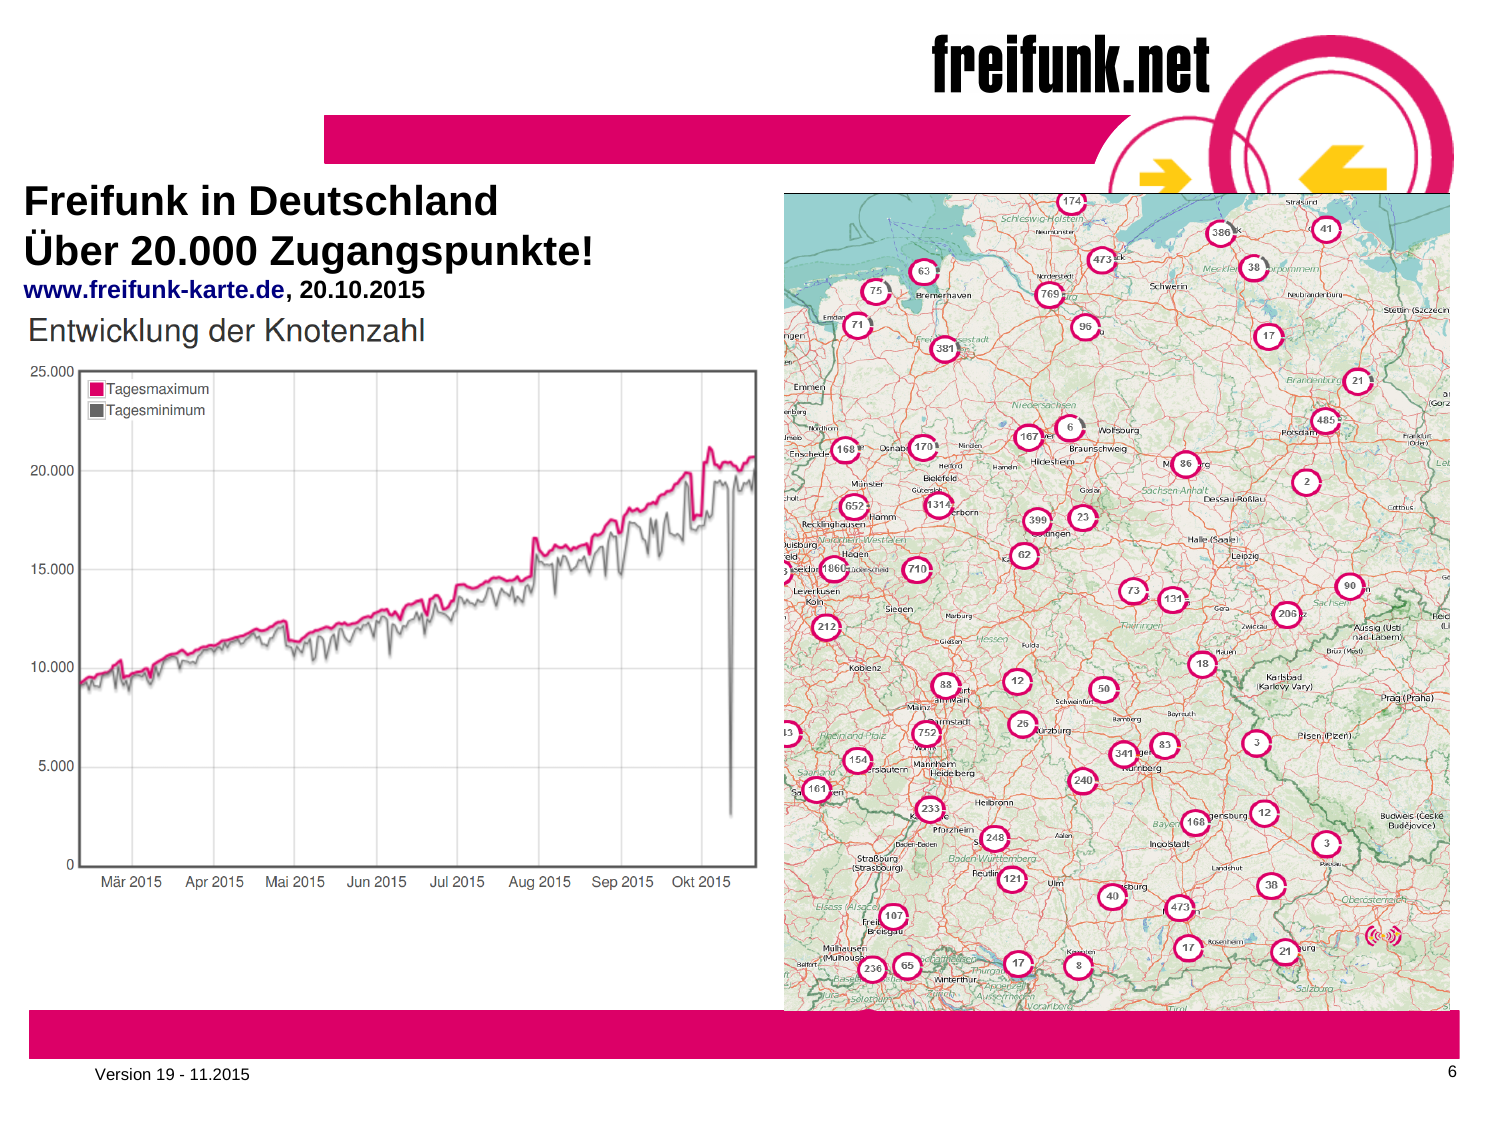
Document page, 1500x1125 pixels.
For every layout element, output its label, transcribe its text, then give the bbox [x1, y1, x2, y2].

text_box Freifunk in Deutschland Über 20.000 Zugangspunkte! www.freifunk-karte.de, 20.10.2015 [23, 174, 777, 306]
picture [21, 306, 783, 896]
picture [784, 34, 1454, 1011]
